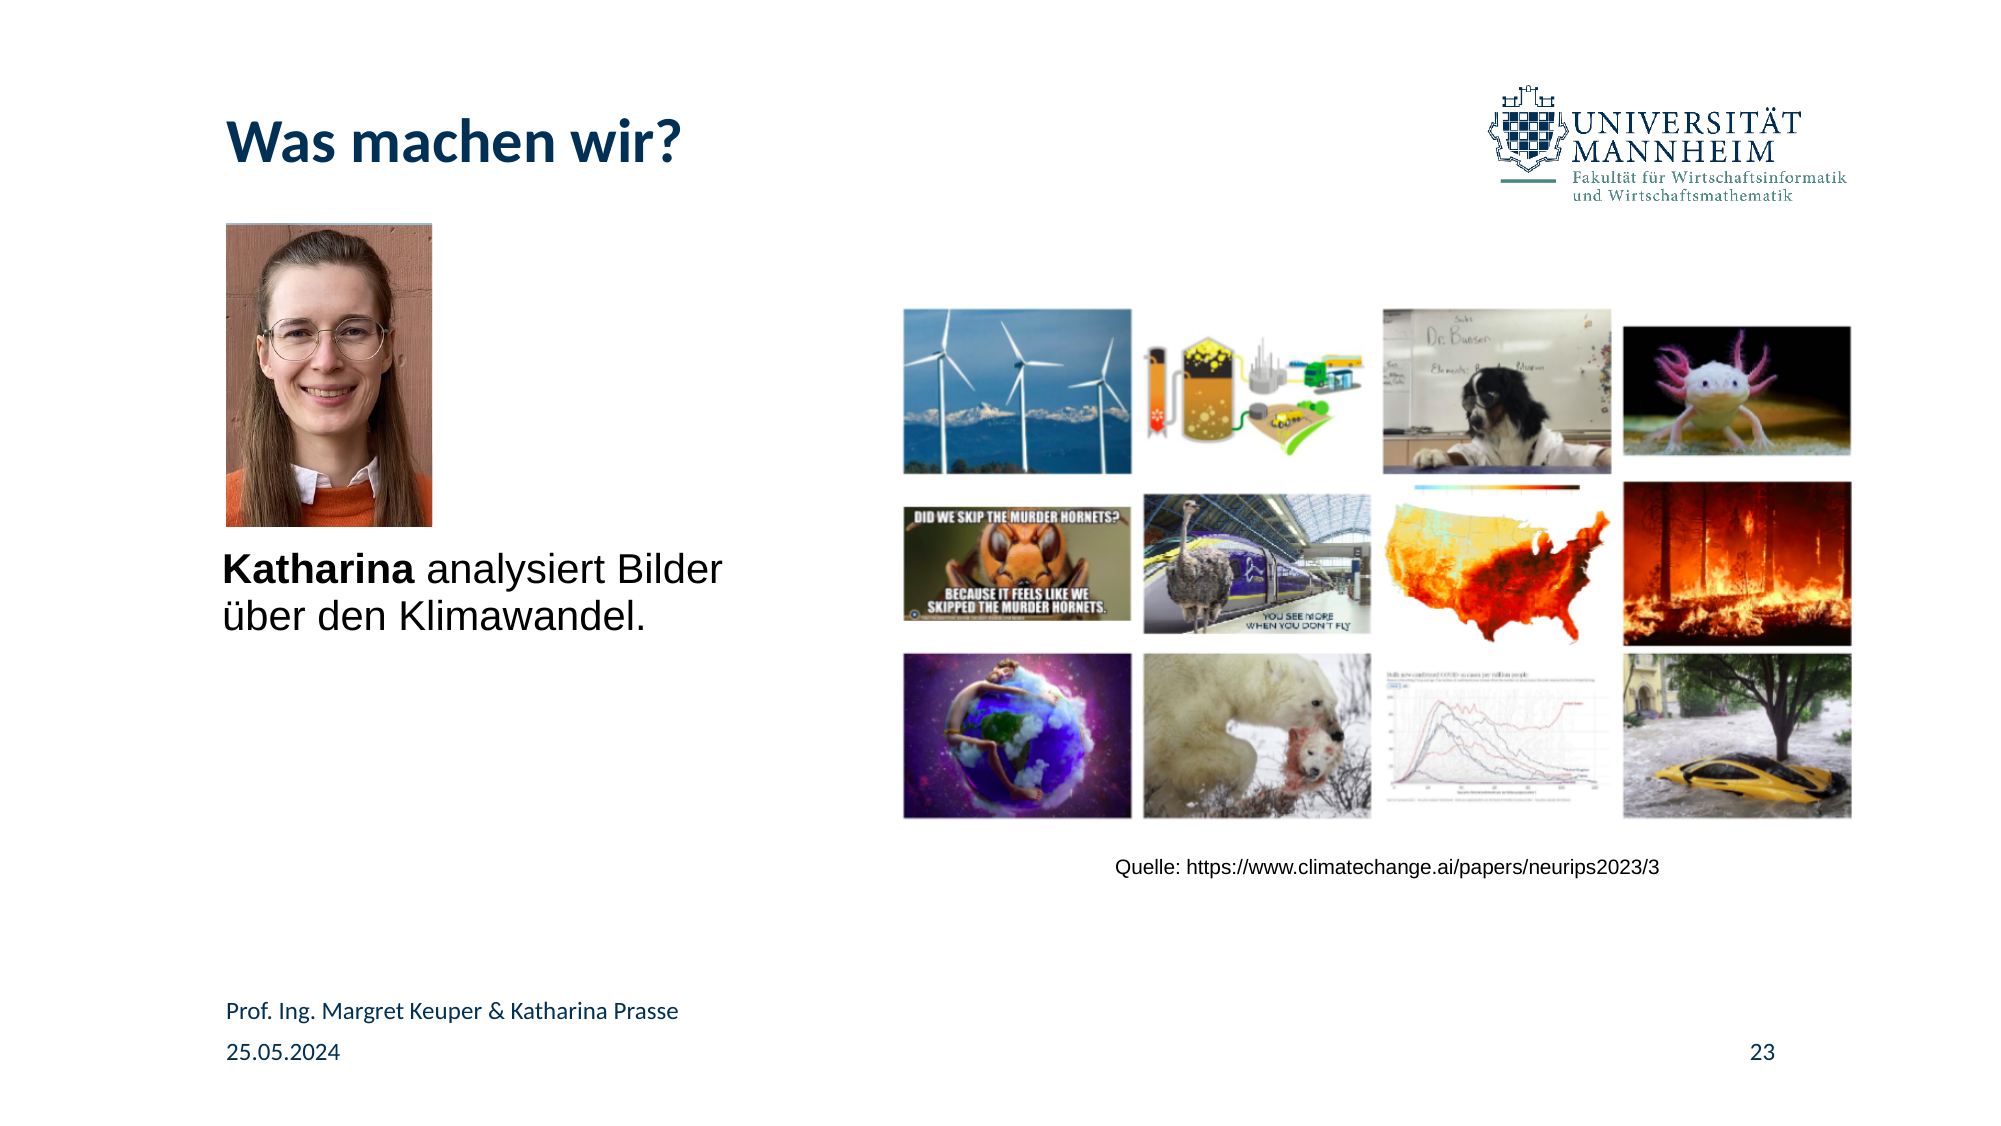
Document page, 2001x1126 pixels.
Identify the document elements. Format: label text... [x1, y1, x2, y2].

picture [900, 305, 1852, 826]
picture [226, 223, 433, 527]
title Was machen wir? [226, 100, 1286, 306]
picture [1440, 47, 1894, 248]
text_box Katharina analysiert Bilder über den Klimawandel. [207, 538, 826, 694]
text_box Quelle: https://www.climatechange.ai/papers/neurips2023/3 [1087, 848, 1688, 887]
